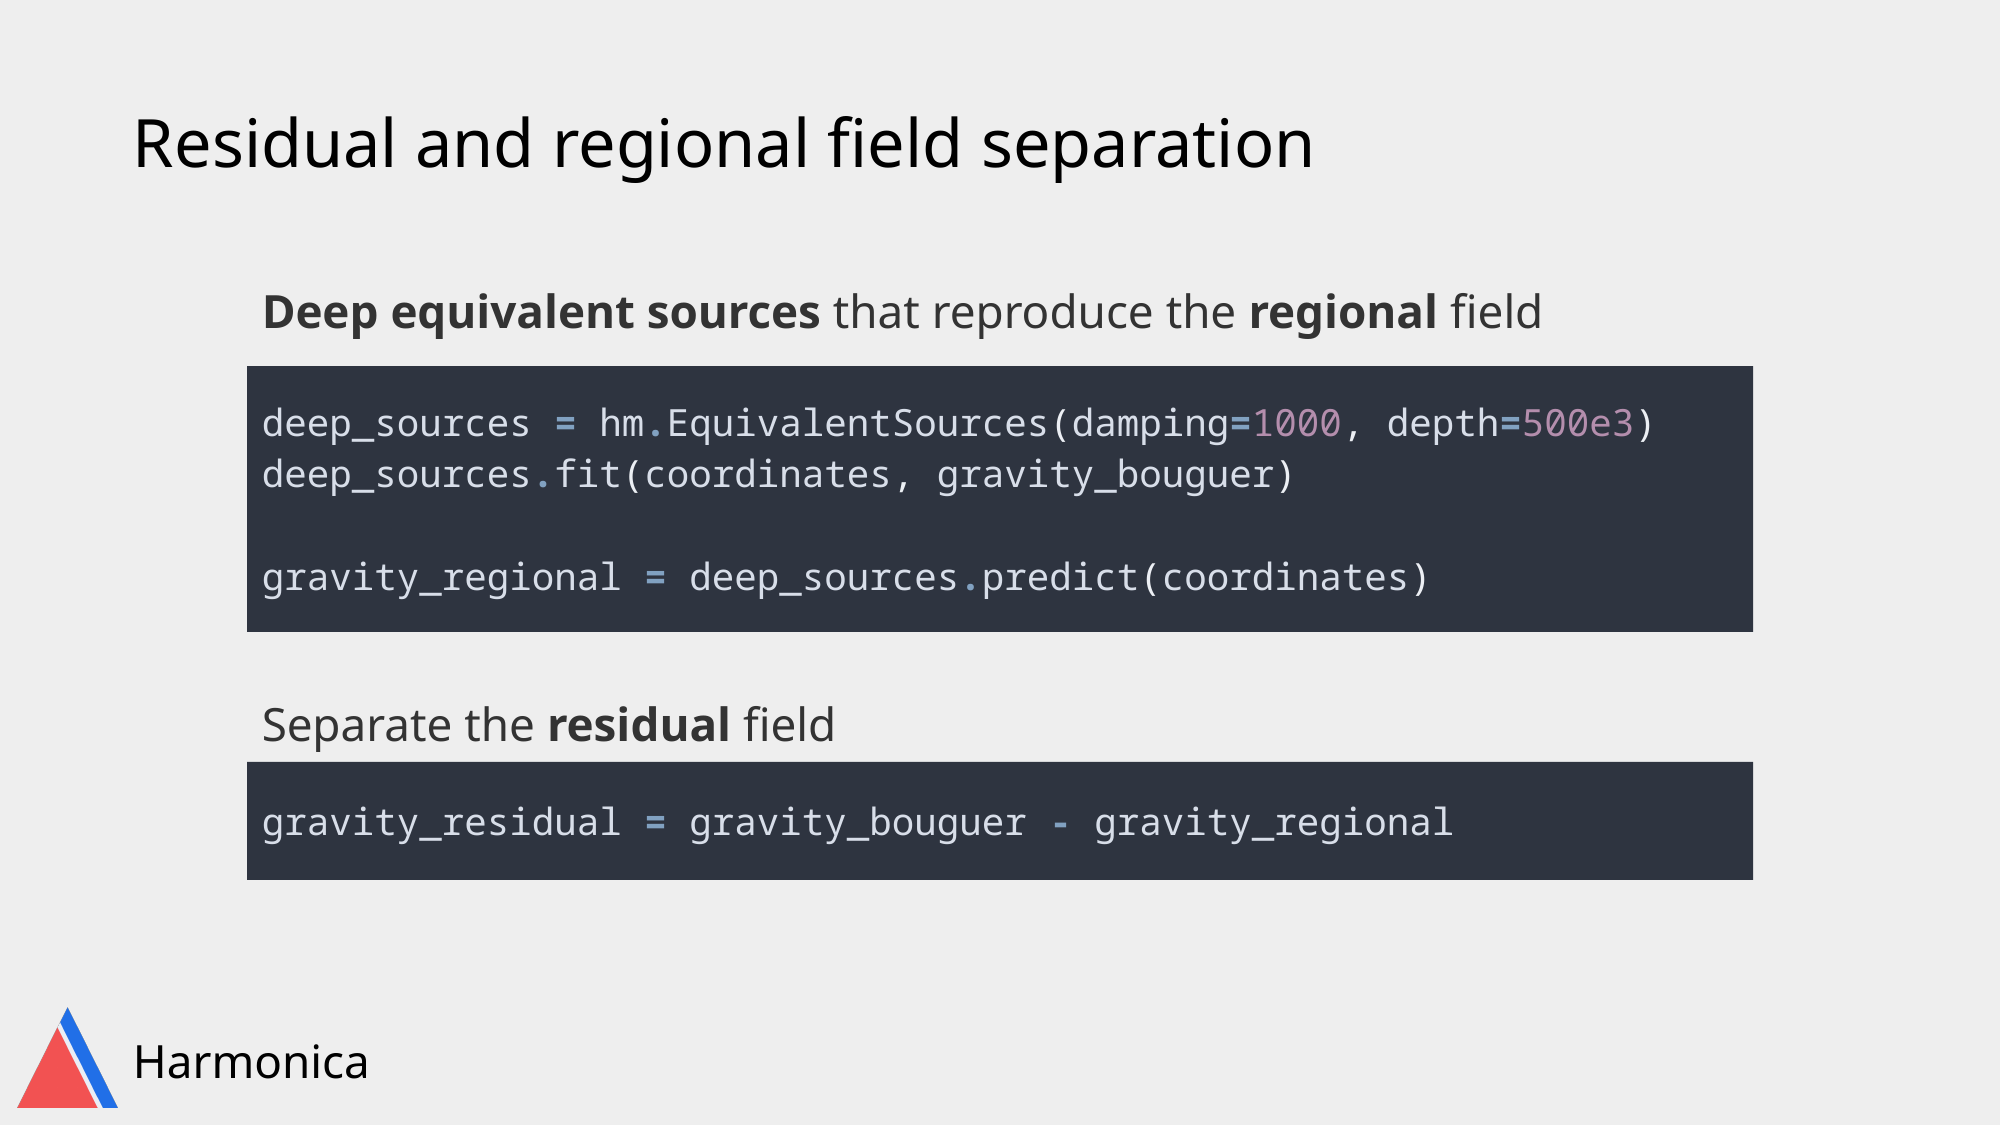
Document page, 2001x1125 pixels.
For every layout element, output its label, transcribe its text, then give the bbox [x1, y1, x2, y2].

text_box Residual and regional field separation [118, 88, 1890, 207]
picture [17, 1007, 118, 1108]
text_box Deep equivalent sources that reproduce the regional field [247, 271, 1743, 366]
text_box Separate the residual field [247, 685, 1743, 812]
text_box gravity_residual = gravity_bouguer - gravity_regional [247, 761, 1754, 880]
text_box deep_sources = hm.EquivalentSources(damping=1000, depth=500e3) deep_sources.fit(coordinates, gravity_bouguer) gravity_regional = deep_sources.predict(coordinates) [247, 366, 1754, 632]
text_box Harmonica [118, 1021, 532, 1093]
